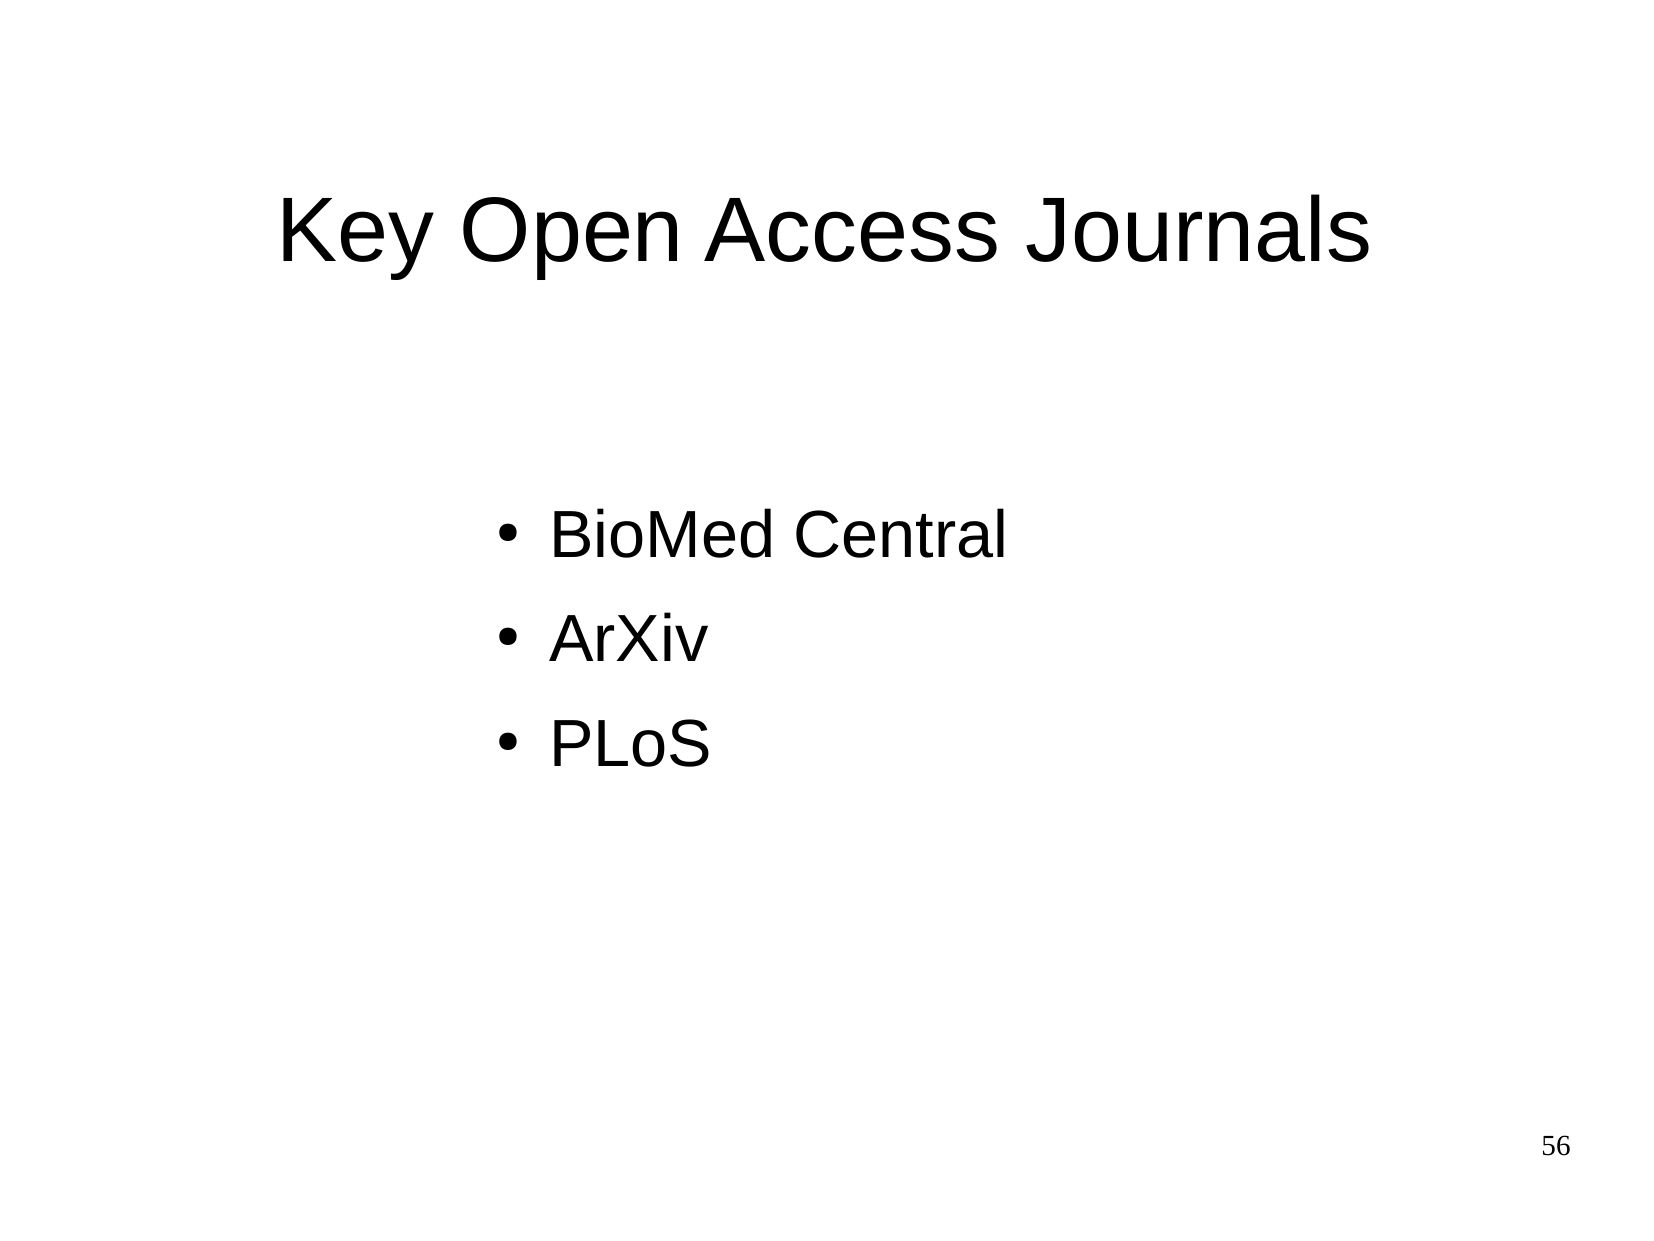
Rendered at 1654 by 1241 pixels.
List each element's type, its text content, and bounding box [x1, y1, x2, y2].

list BioMed Central ArXiv PLoS [478, 496, 1291, 946]
title Key Open Access Journals [80, 126, 1570, 334]
